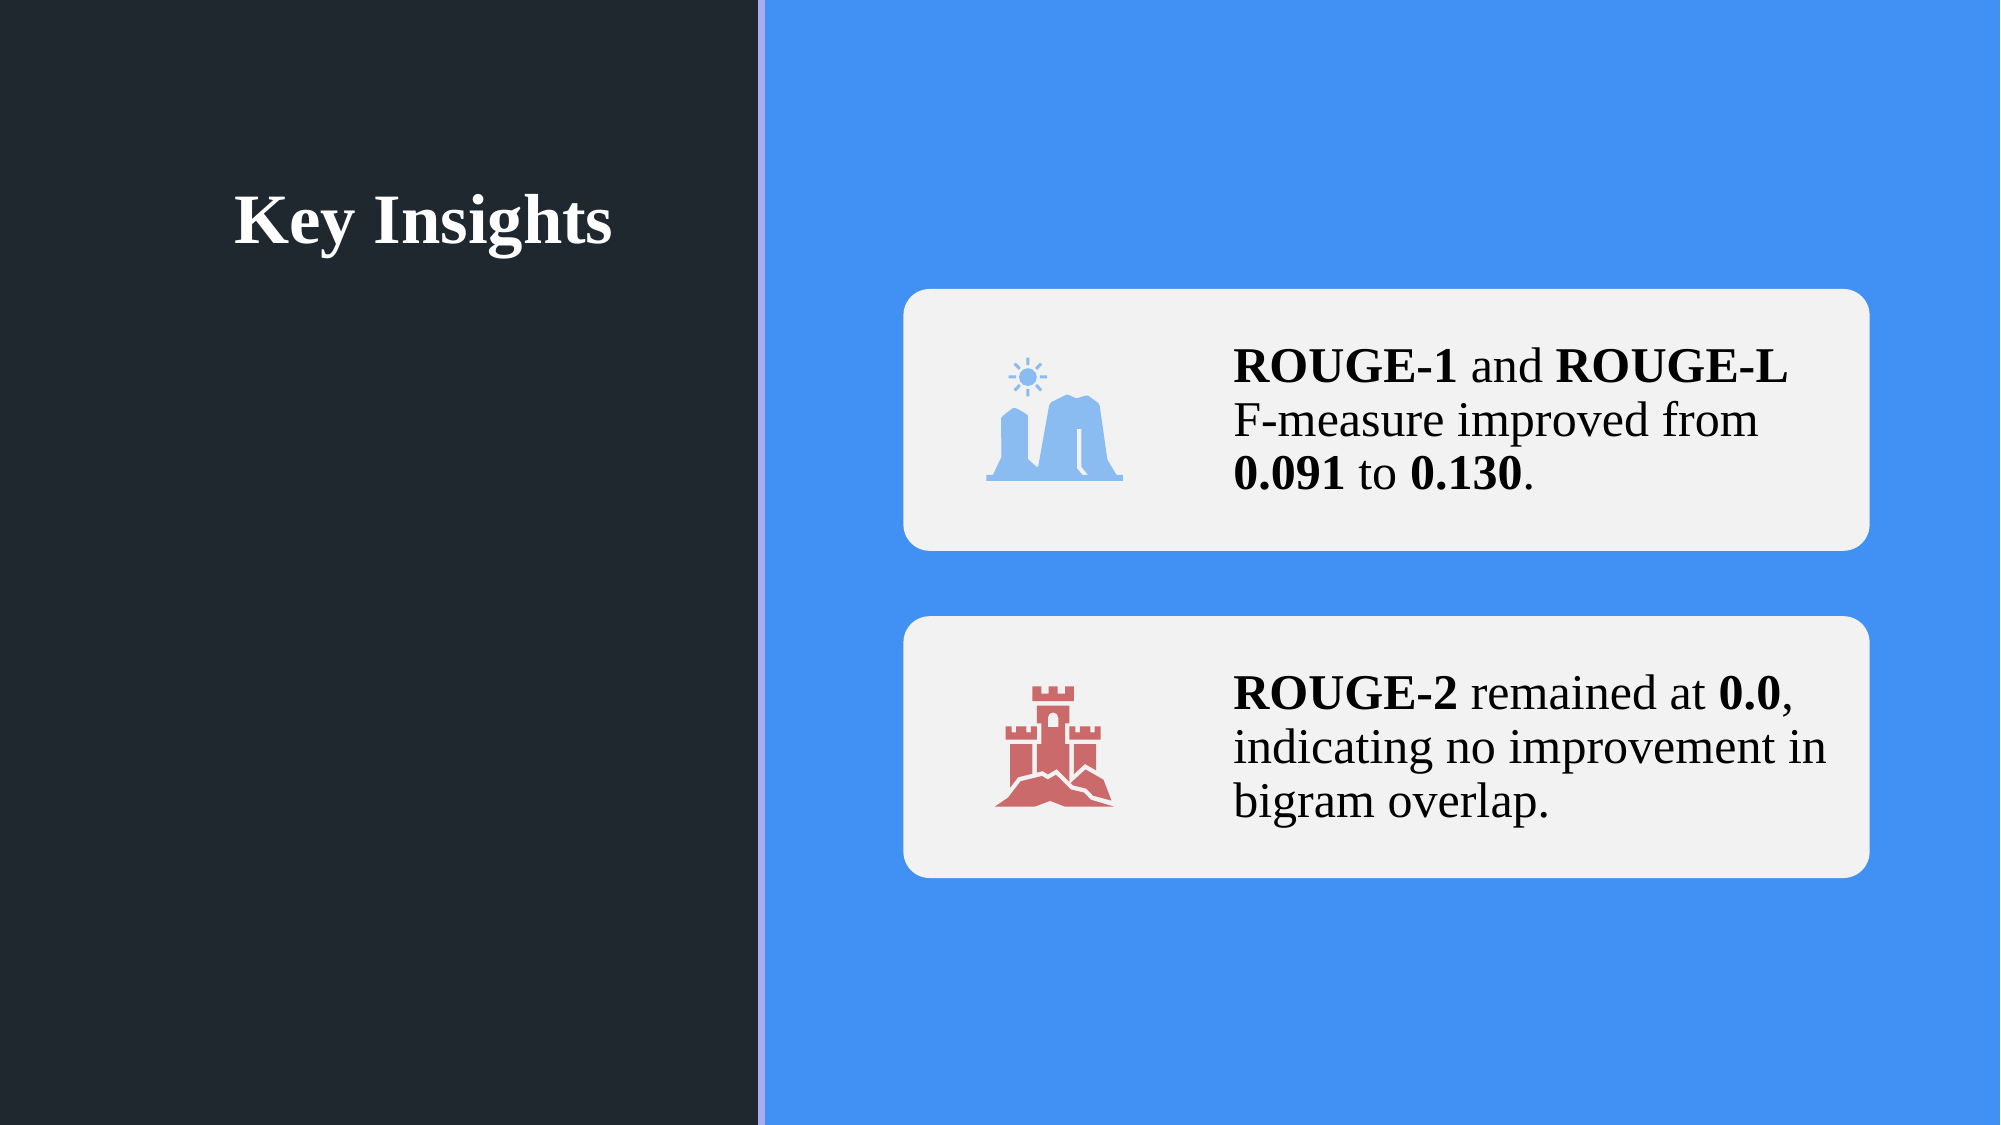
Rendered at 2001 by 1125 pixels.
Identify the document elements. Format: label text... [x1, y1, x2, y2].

text_box ROUGE-2 remained at 0.0, indicating no improvement in bigram overlap. [1205, 616, 1870, 879]
text_box ROUGE-1 and ROUGE-L F-measure improved from 0.091 to 0.130. [1205, 288, 1870, 551]
text_box [0, 0, 2000, 1125]
title Key Insights [219, 174, 688, 719]
